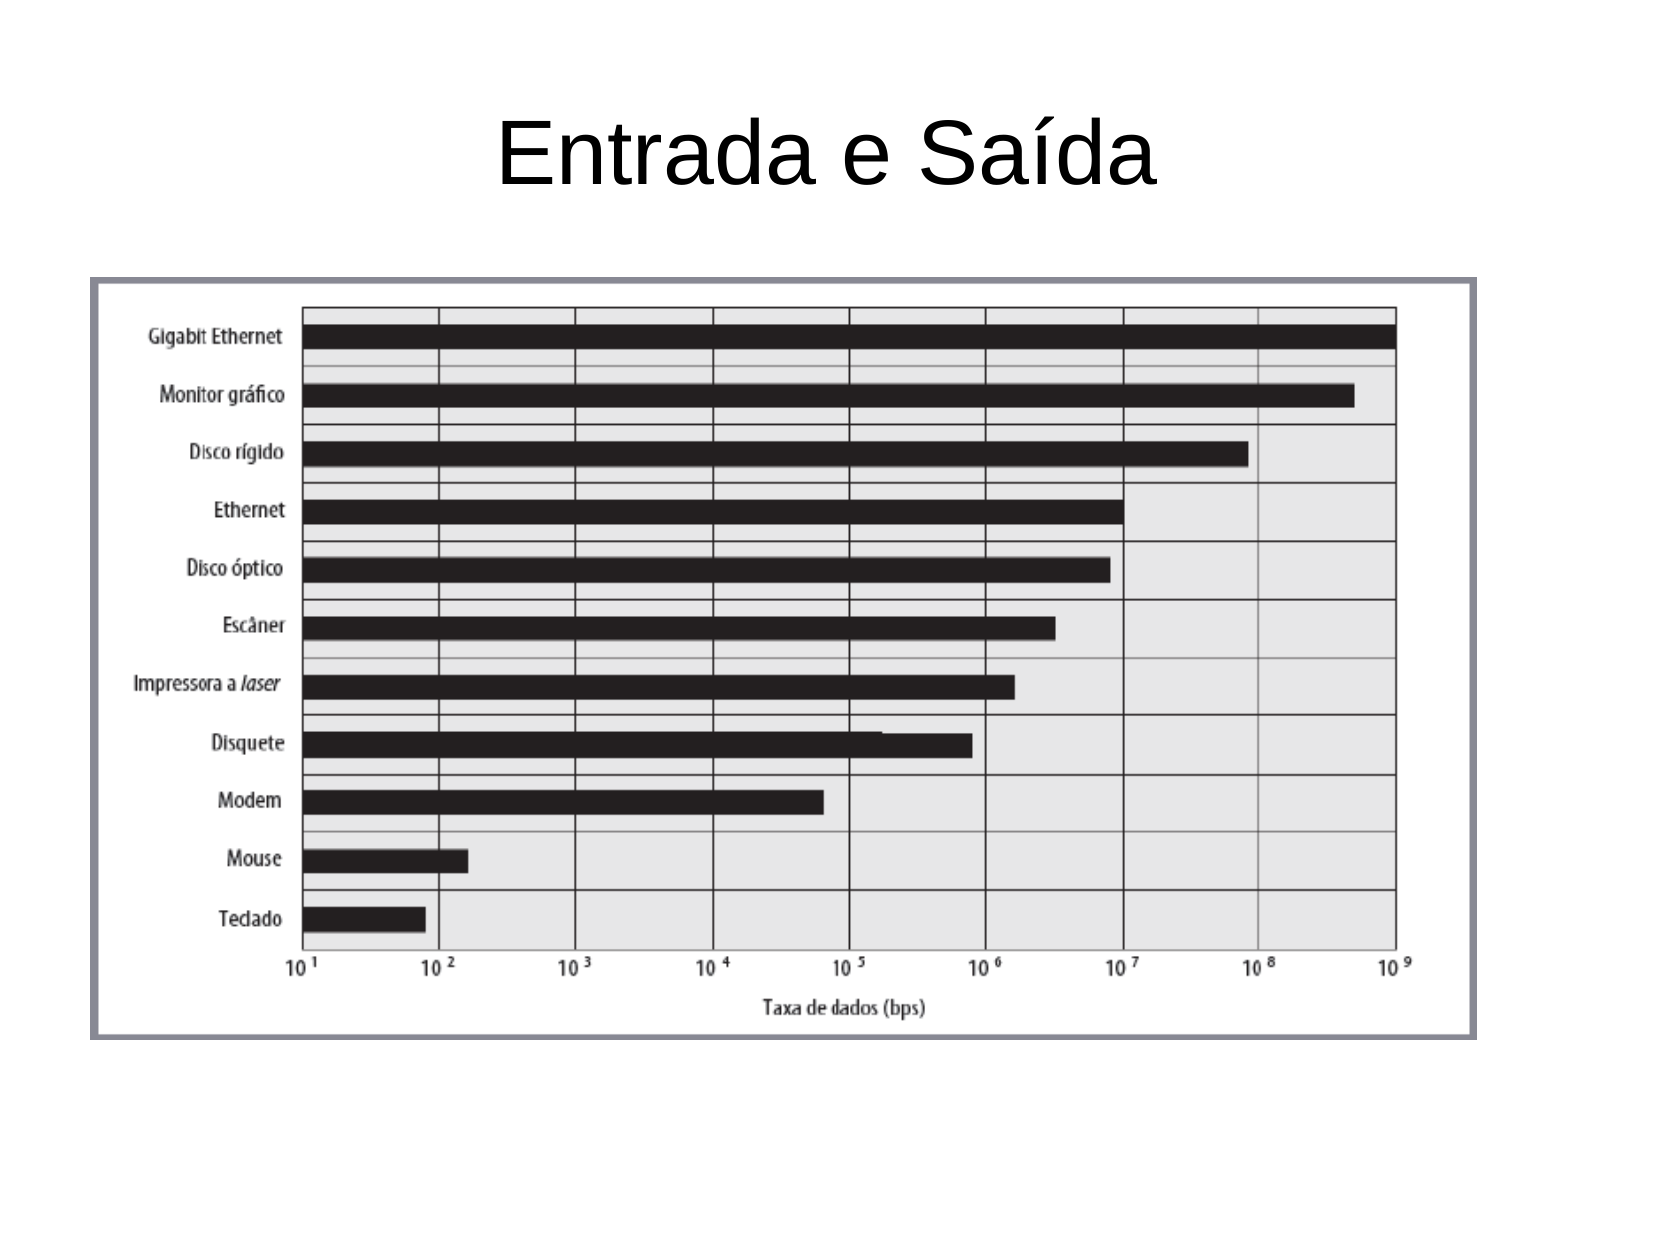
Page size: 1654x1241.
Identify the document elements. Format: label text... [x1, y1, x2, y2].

title Entrada e Saída [82, 49, 1571, 257]
picture [90, 277, 1477, 1040]
